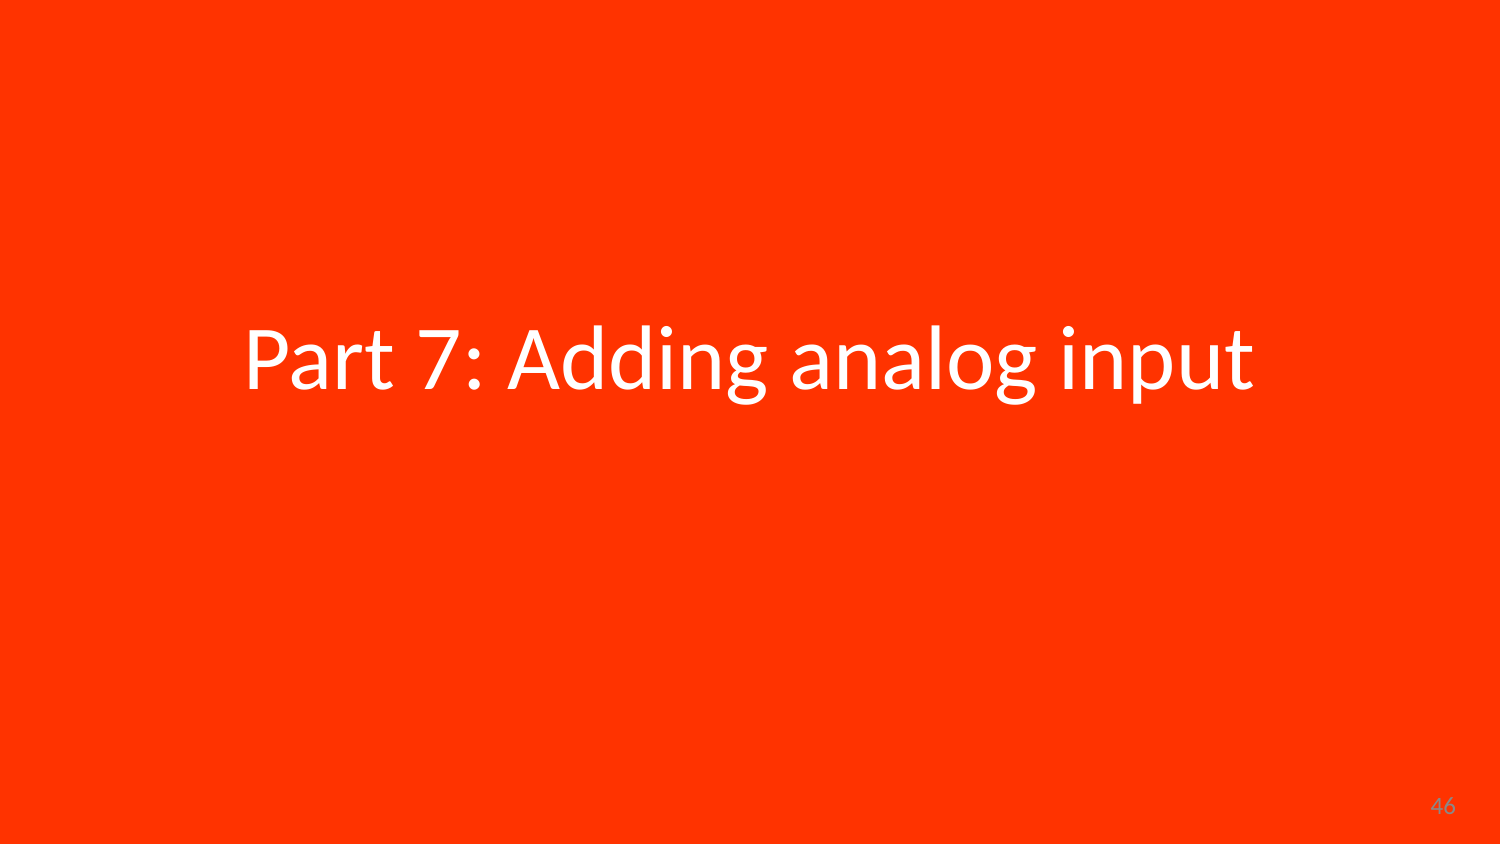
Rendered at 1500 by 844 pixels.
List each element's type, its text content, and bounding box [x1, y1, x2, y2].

text_box 46 [1415, 782, 1500, 828]
title Part 7: Adding analog input [112, 262, 1388, 443]
